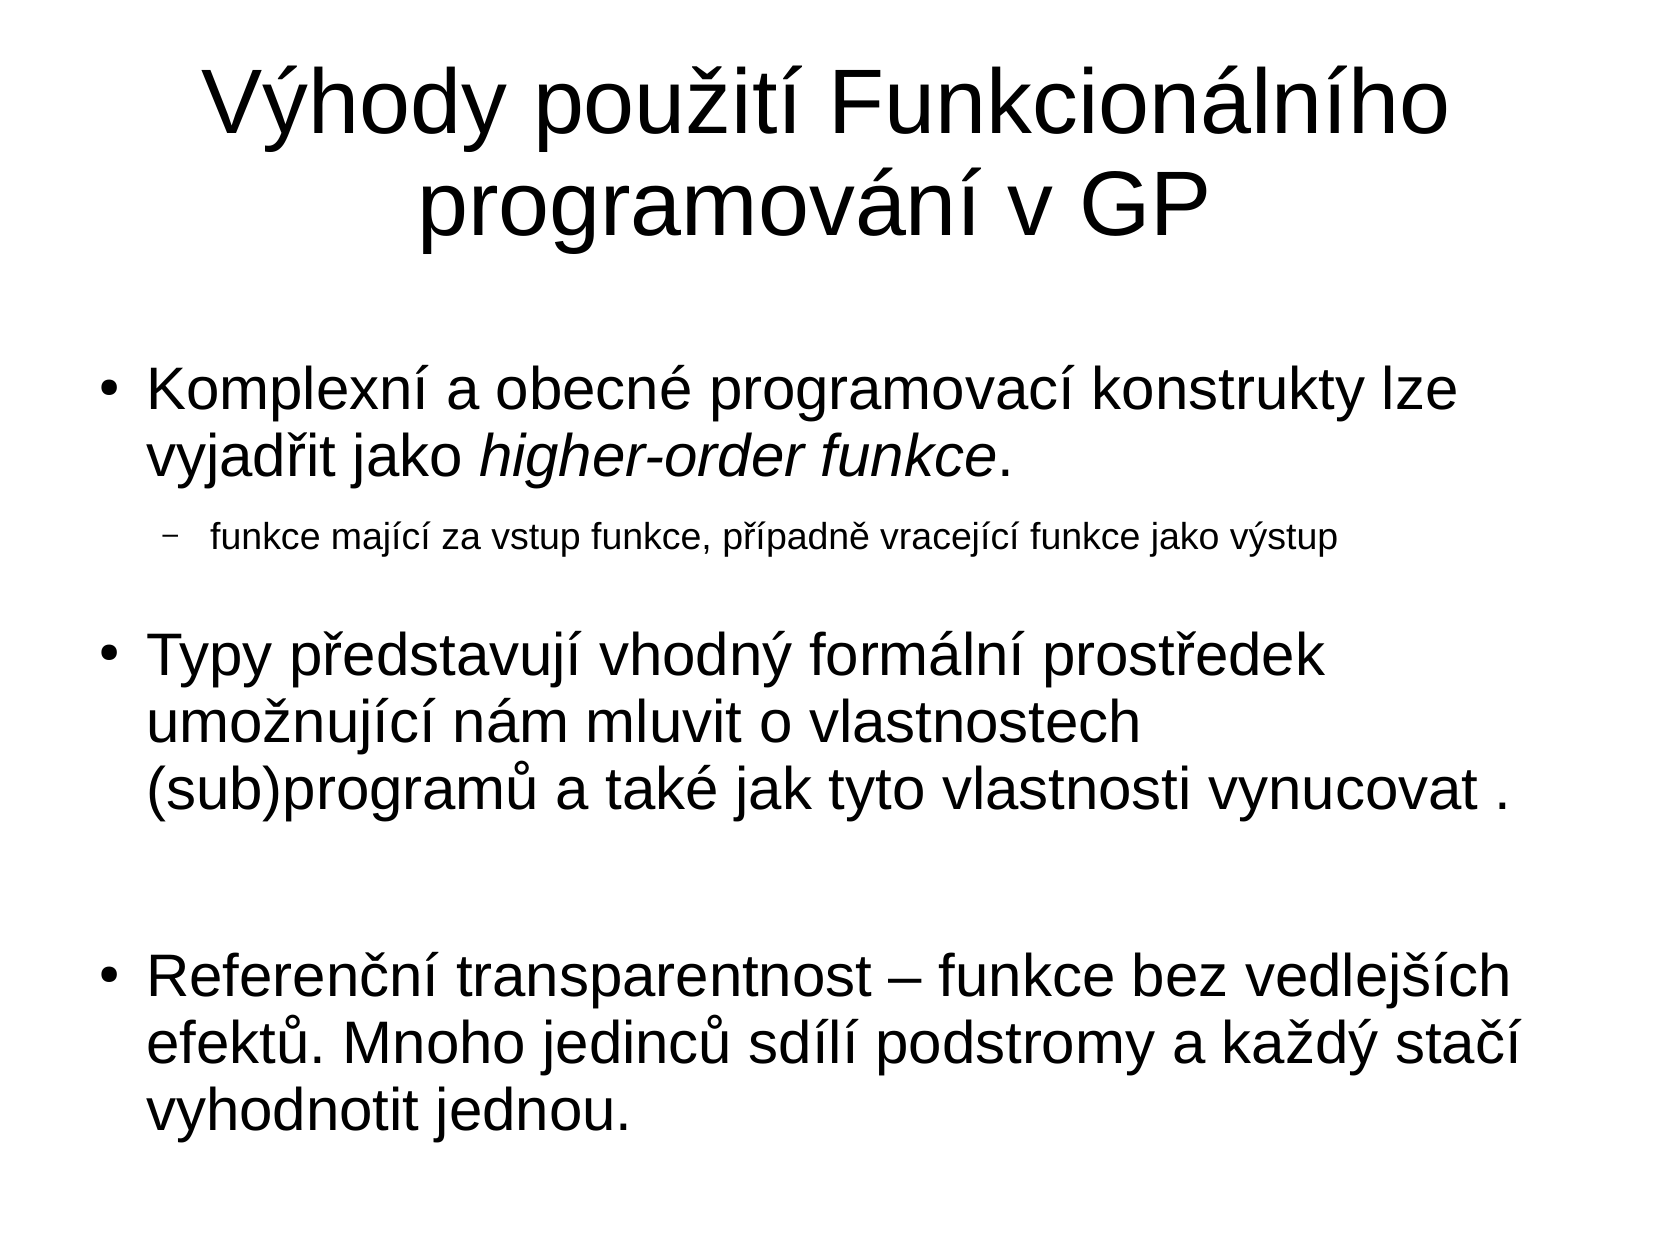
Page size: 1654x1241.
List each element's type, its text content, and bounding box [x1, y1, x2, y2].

title Výhody použití Funkcionálního programování v GP [82, 49, 1571, 257]
list Komplexní a obecné programovací konstrukty lze vyjadřit jako higher-order funkce. funkce mající za vstup funkce, případně vracející funkce jako výstup Typy představují vhodný formální prostředek umožnující nám mluvit o vlastnostech (sub)programů a také jak tyto vlastnosti vynucovat . Referenční transparentnost – funkce bez vedlejších efektů. Mnoho jedinců sdílí podstromy a každý stačí vyhodnotit jednou. [82, 355, 1538, 1190]
